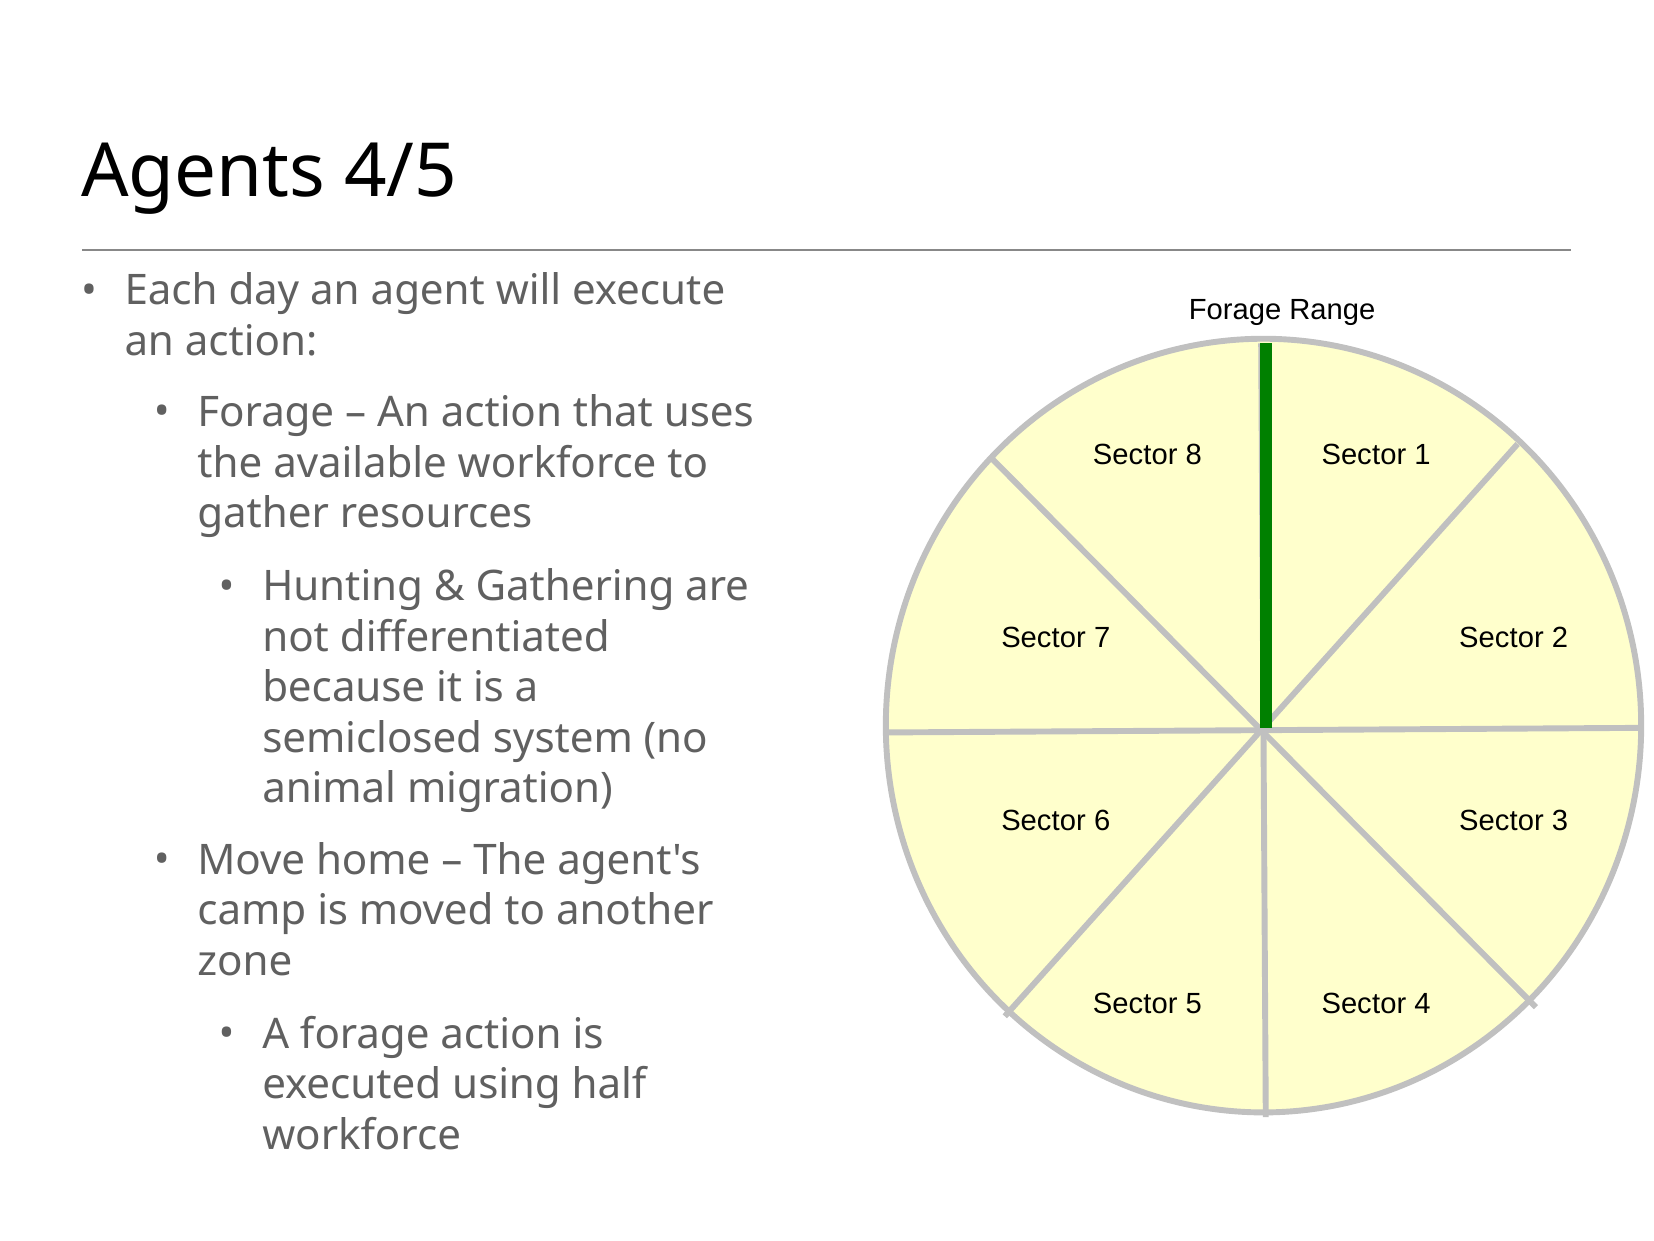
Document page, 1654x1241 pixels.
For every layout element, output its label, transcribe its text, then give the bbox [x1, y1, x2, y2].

text_box [993, 338, 1642, 727]
text_box Sector 2 [1444, 613, 1584, 662]
text_box Sector 4 [1306, 979, 1446, 1028]
list Each day an agent will execute an action: Forage – An action that uses the available workforce to gather resources Hunting & Gathering are not differentiated because it is a semiclosed system (no animal migration) Move home – The agent's camp is moved to another zone A forage action is executed using half workforce [72, 254, 770, 1217]
text_box [1267, 742, 1527, 1113]
text_box [885, 459, 1252, 729]
text_box [1011, 738, 1262, 1113]
text_box Sector 7 [986, 613, 1126, 662]
text_box Sector 5 [1078, 979, 1217, 1028]
text_box Sector 6 [986, 796, 1126, 845]
text_box Forage Range [1174, 285, 1391, 334]
text_box Sector 3 [1444, 796, 1584, 845]
text_box Sector 1 [1306, 430, 1446, 478]
title Agents 4/5 [72, 41, 1582, 220]
text_box [885, 734, 1252, 1009]
text_box Sector 8 [1078, 430, 1217, 478]
text_box [1271, 731, 1642, 998]
